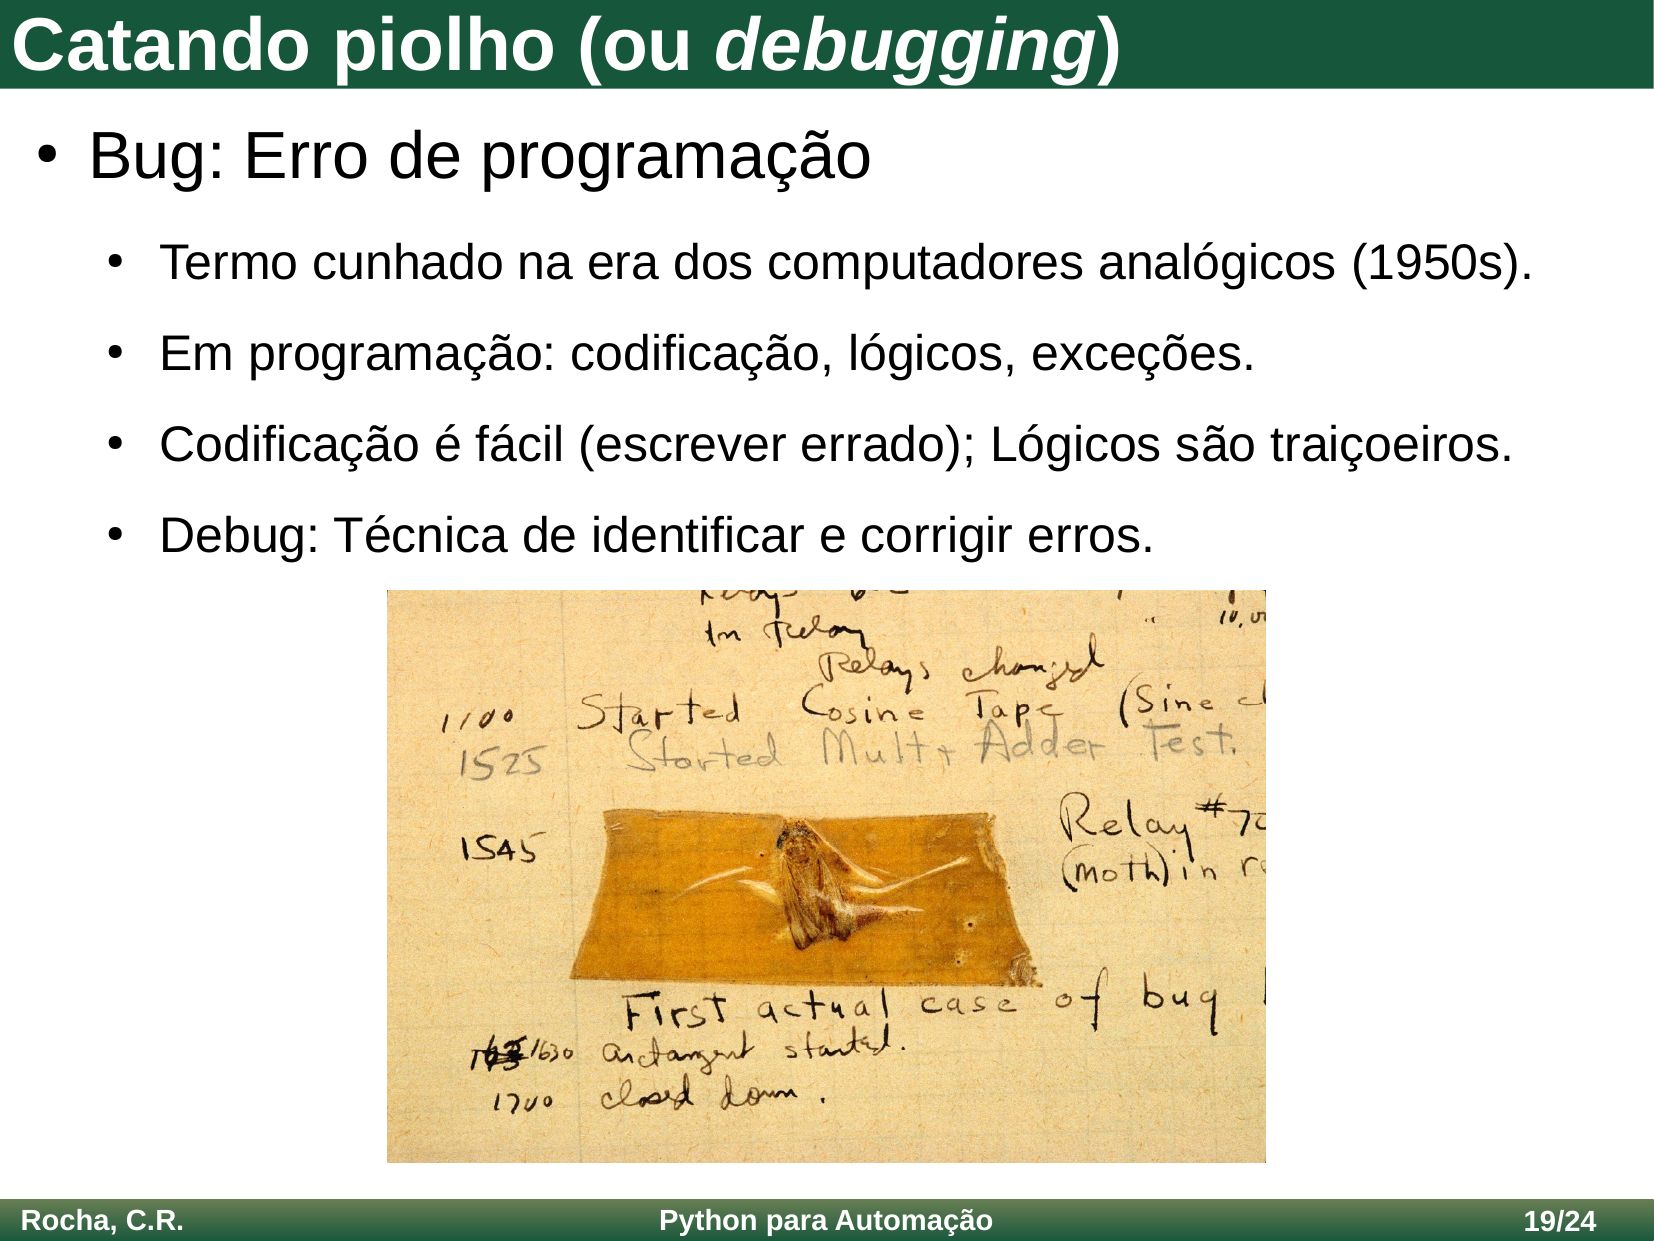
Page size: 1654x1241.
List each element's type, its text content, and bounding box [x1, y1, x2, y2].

picture [387, 590, 1266, 1163]
list Bug: Erro de programação Termo cunhado na era dos computadores analógicos (1950s). Em programação: codificação, lógicos, exceções. Codificação é fácil (escrever errado); Lógicos são traiçoeiros. Debug: Técnica de identificar e corrigir erros. [17, 118, 1625, 1123]
title Catando piolho (ou debugging) [11, 0, 1625, 89]
